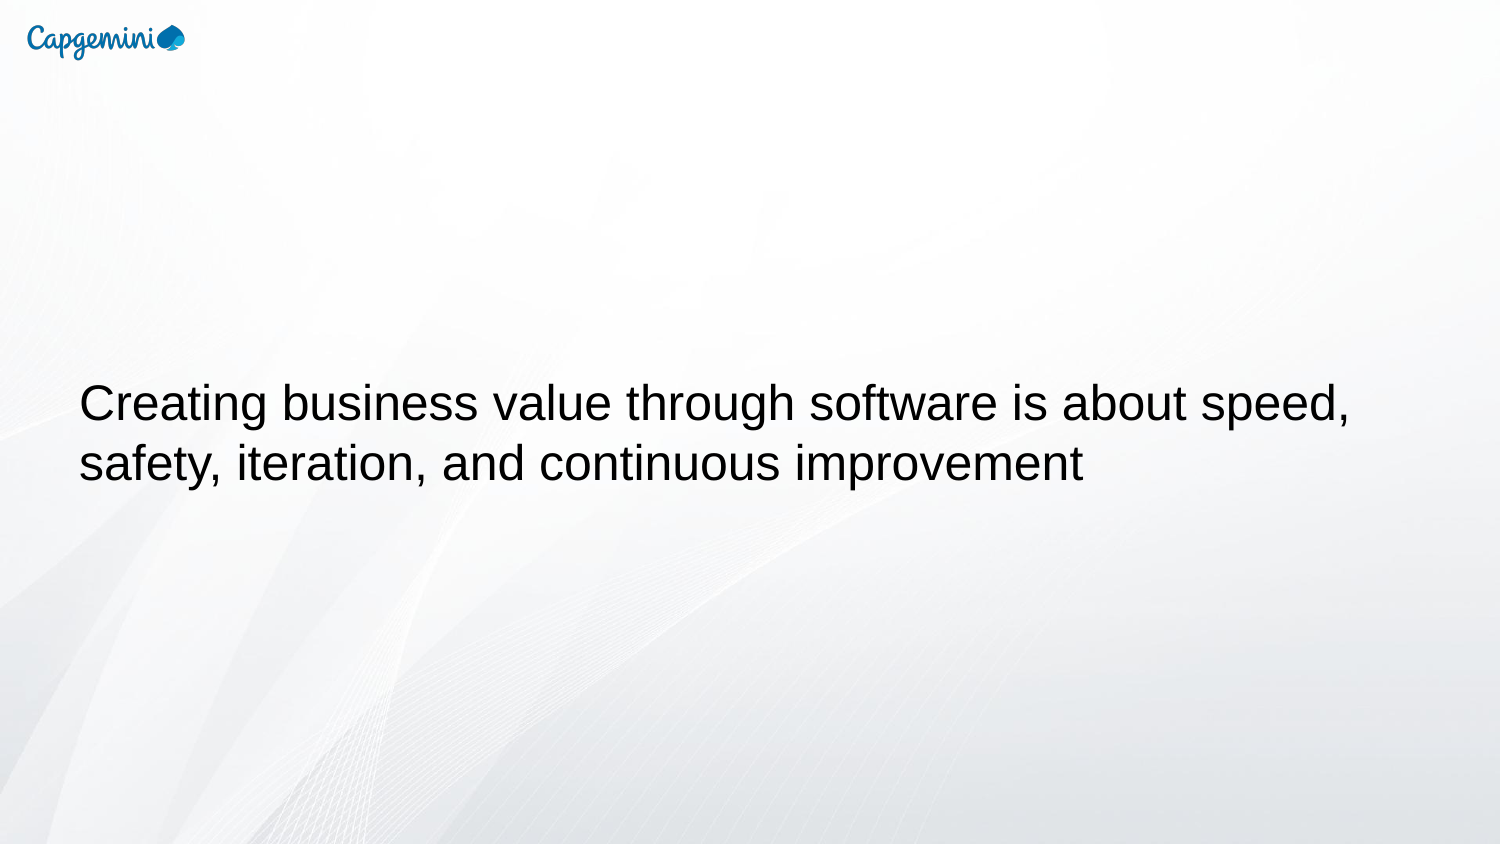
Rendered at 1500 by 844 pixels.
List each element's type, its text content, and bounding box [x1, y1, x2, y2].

text_box Creating business value through software is about speed, safety, iteration, and continuous improvement [64, 355, 1437, 579]
picture [0, 0, 1500, 844]
